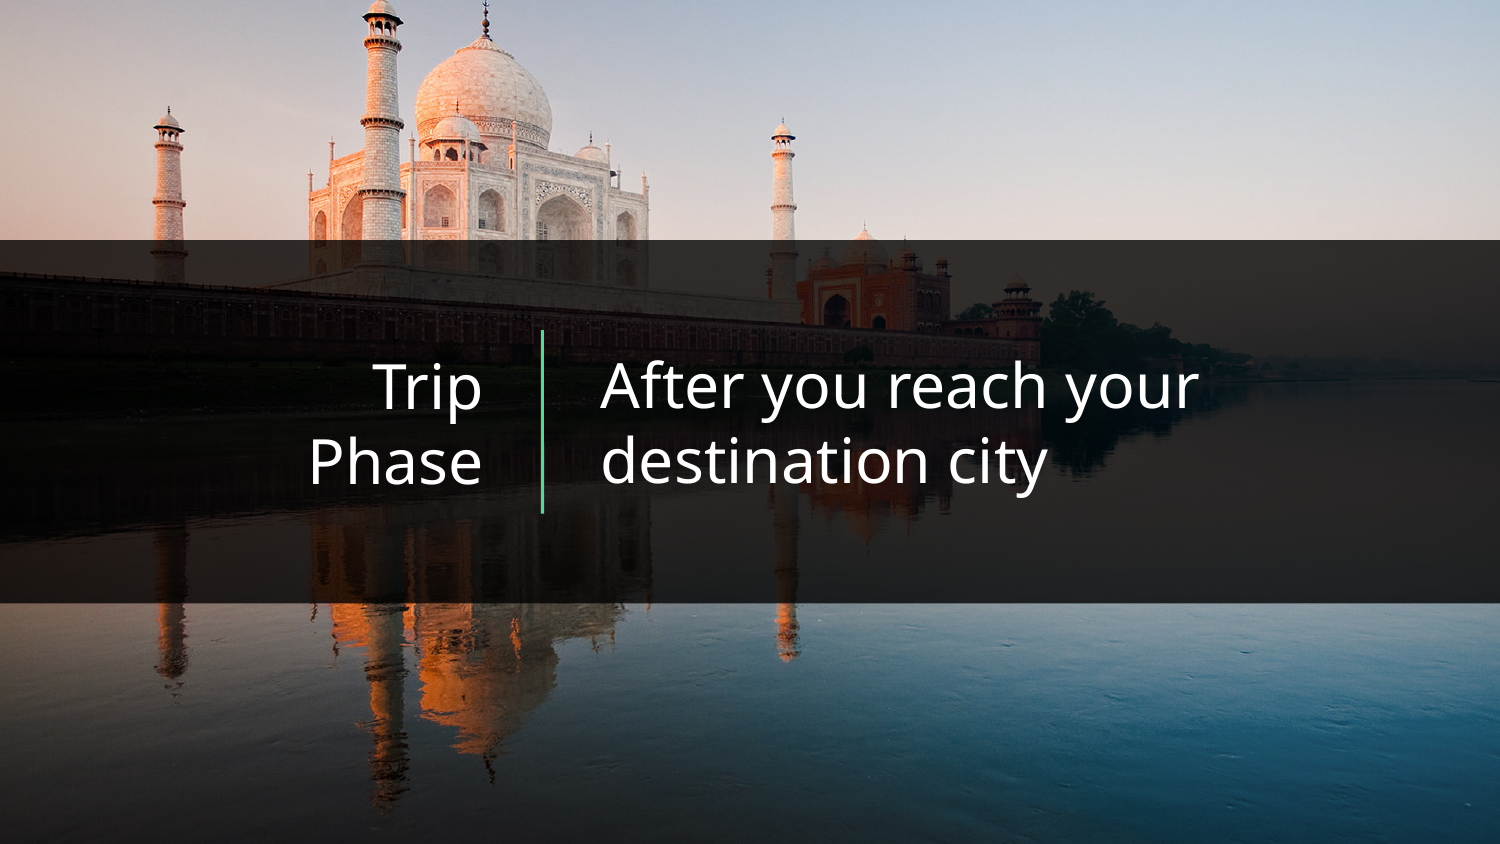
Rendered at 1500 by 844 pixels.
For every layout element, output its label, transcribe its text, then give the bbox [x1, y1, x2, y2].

picture [0, 604, 1500, 844]
picture [0, 0, 1500, 240]
text_box [0, 240, 1500, 604]
list After you reach your destination city [585, 294, 1393, 548]
title Trip Phase [80, 330, 500, 514]
